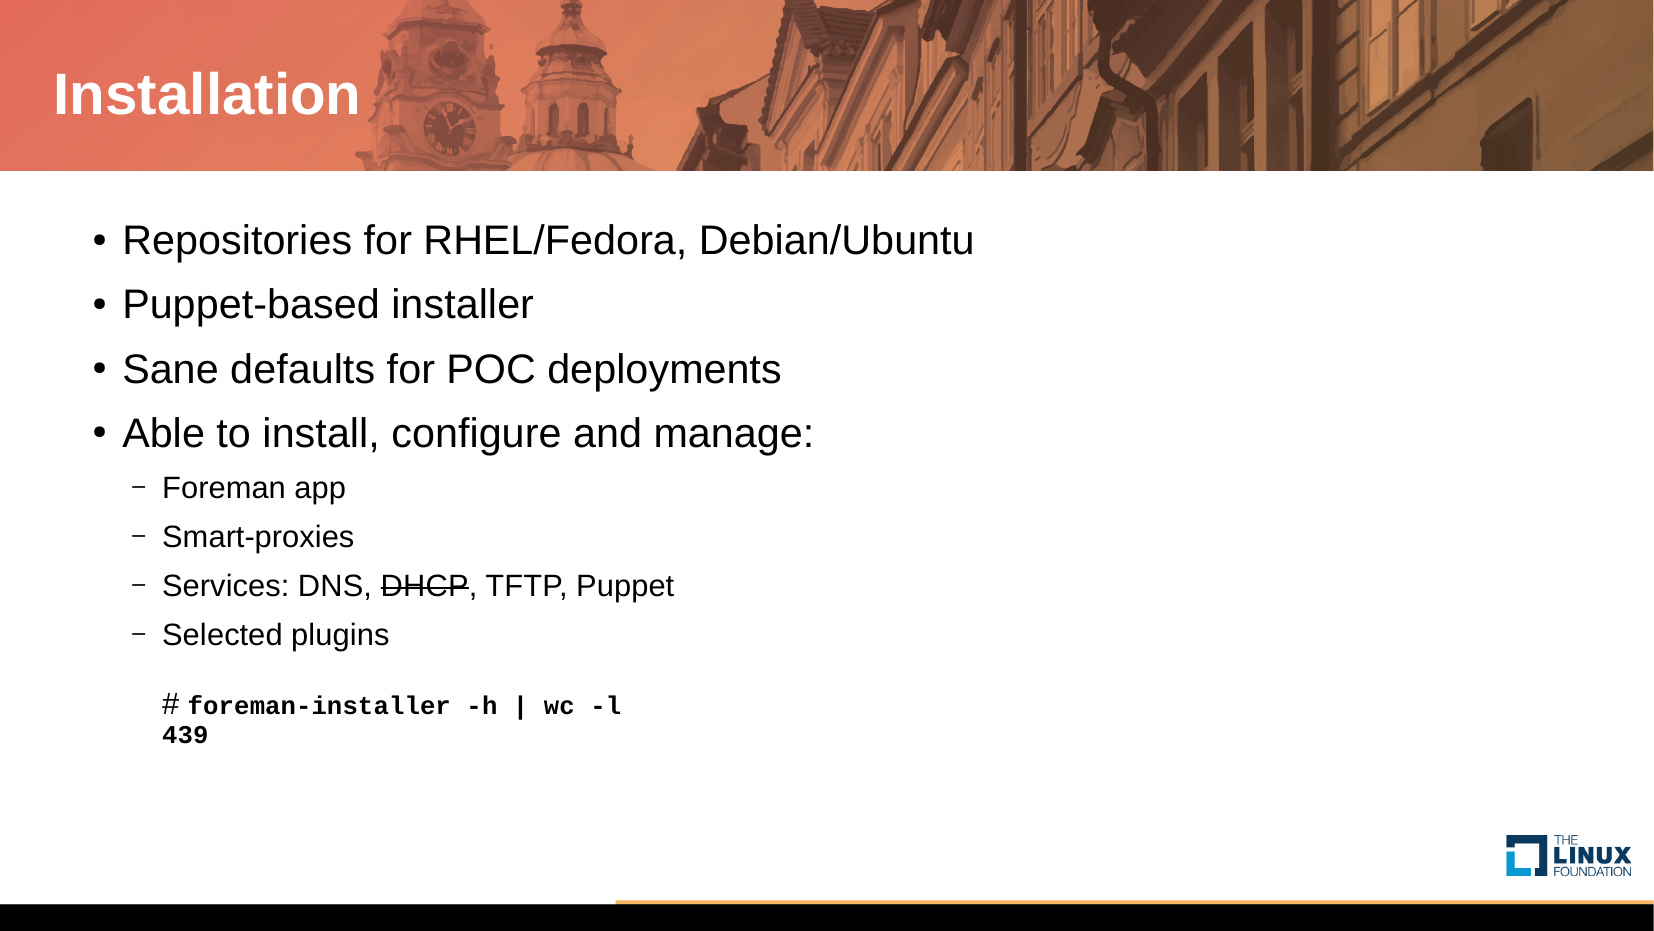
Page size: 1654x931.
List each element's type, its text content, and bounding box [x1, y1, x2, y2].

text_box [82, 217, 1571, 758]
title Installation [53, 21, 1571, 167]
picture [0, 0, 1654, 931]
